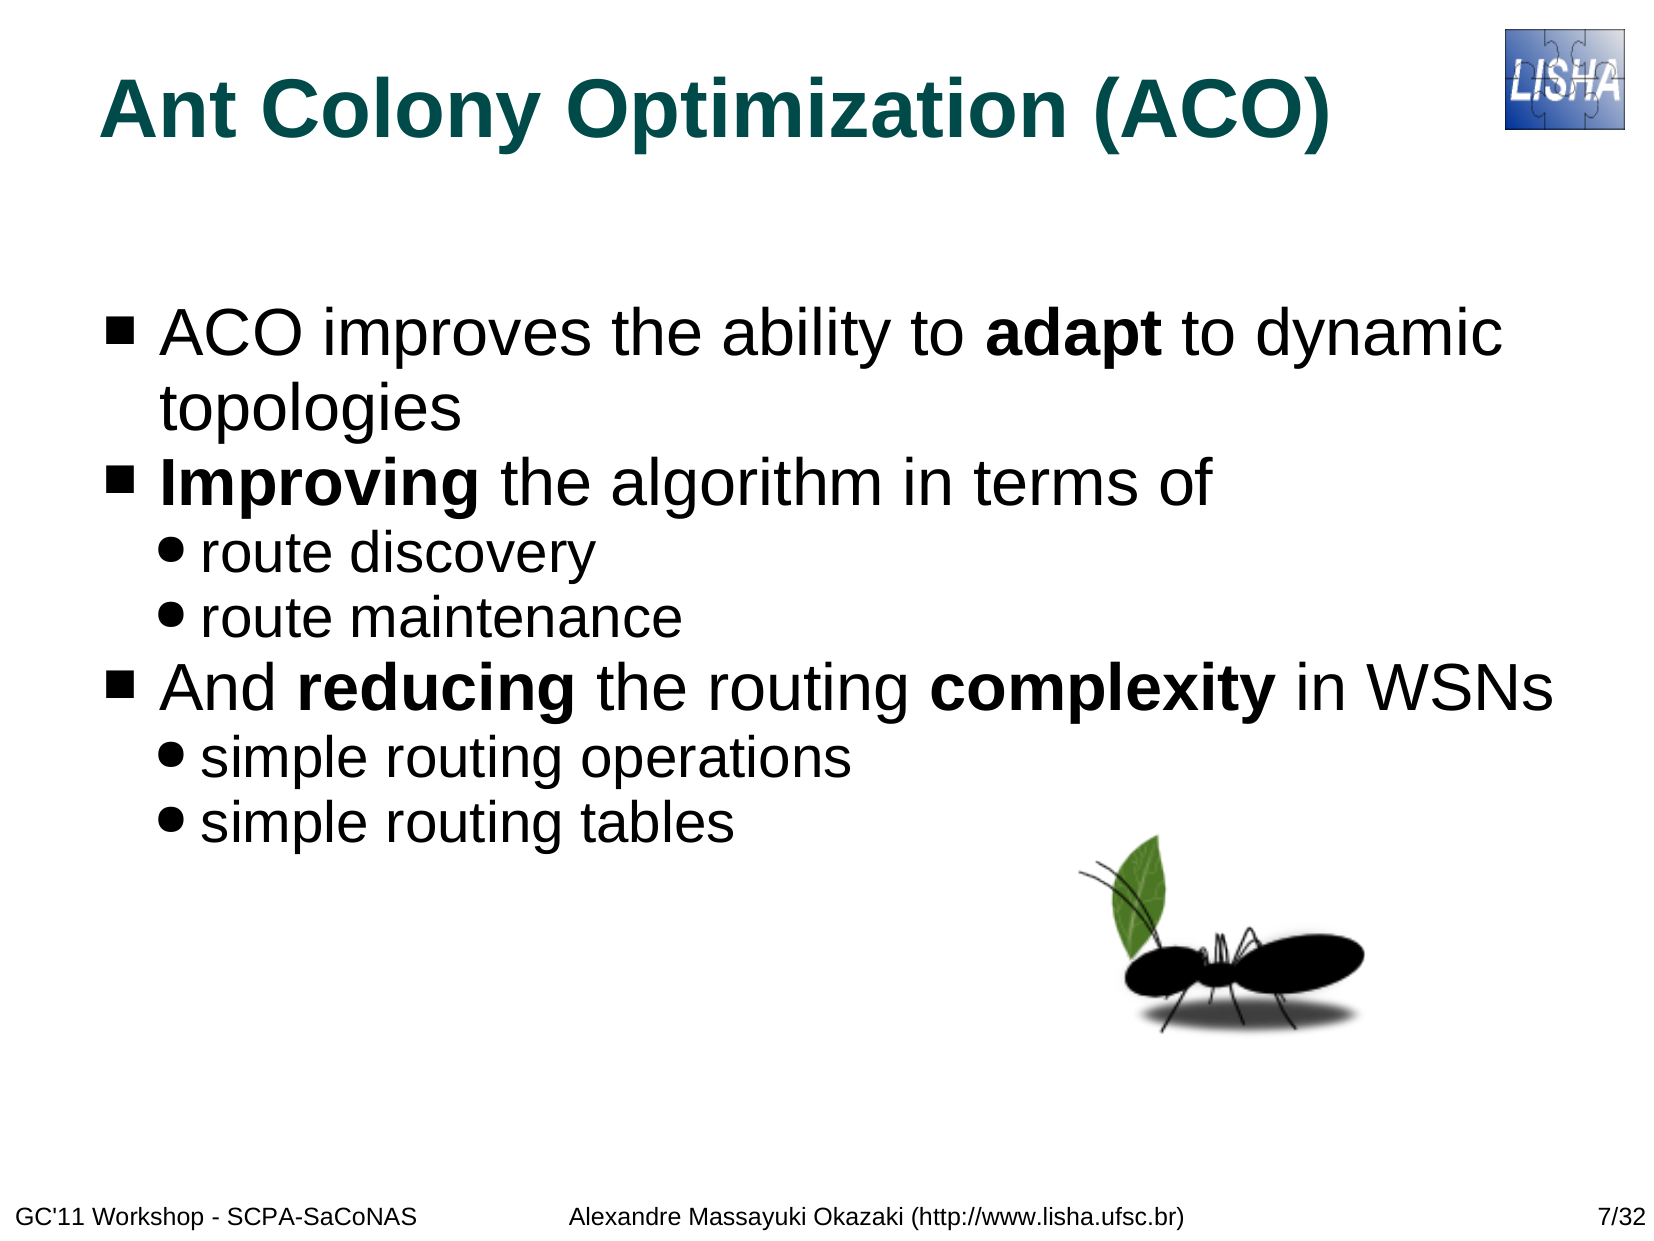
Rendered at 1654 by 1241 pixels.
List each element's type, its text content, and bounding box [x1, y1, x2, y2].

picture [1036, 787, 1463, 1088]
picture [1595, 29, 1625, 130]
title Ant Colony Optimization (ACO) [58, 11, 1595, 219]
list ACO improves the ability to adapt to dynamic topologies Improving the algorithm in terms of route discovery route maintenance And reducing the routing complexity in WSNs simple routing operations simple routing tables [59, 295, 1595, 1182]
